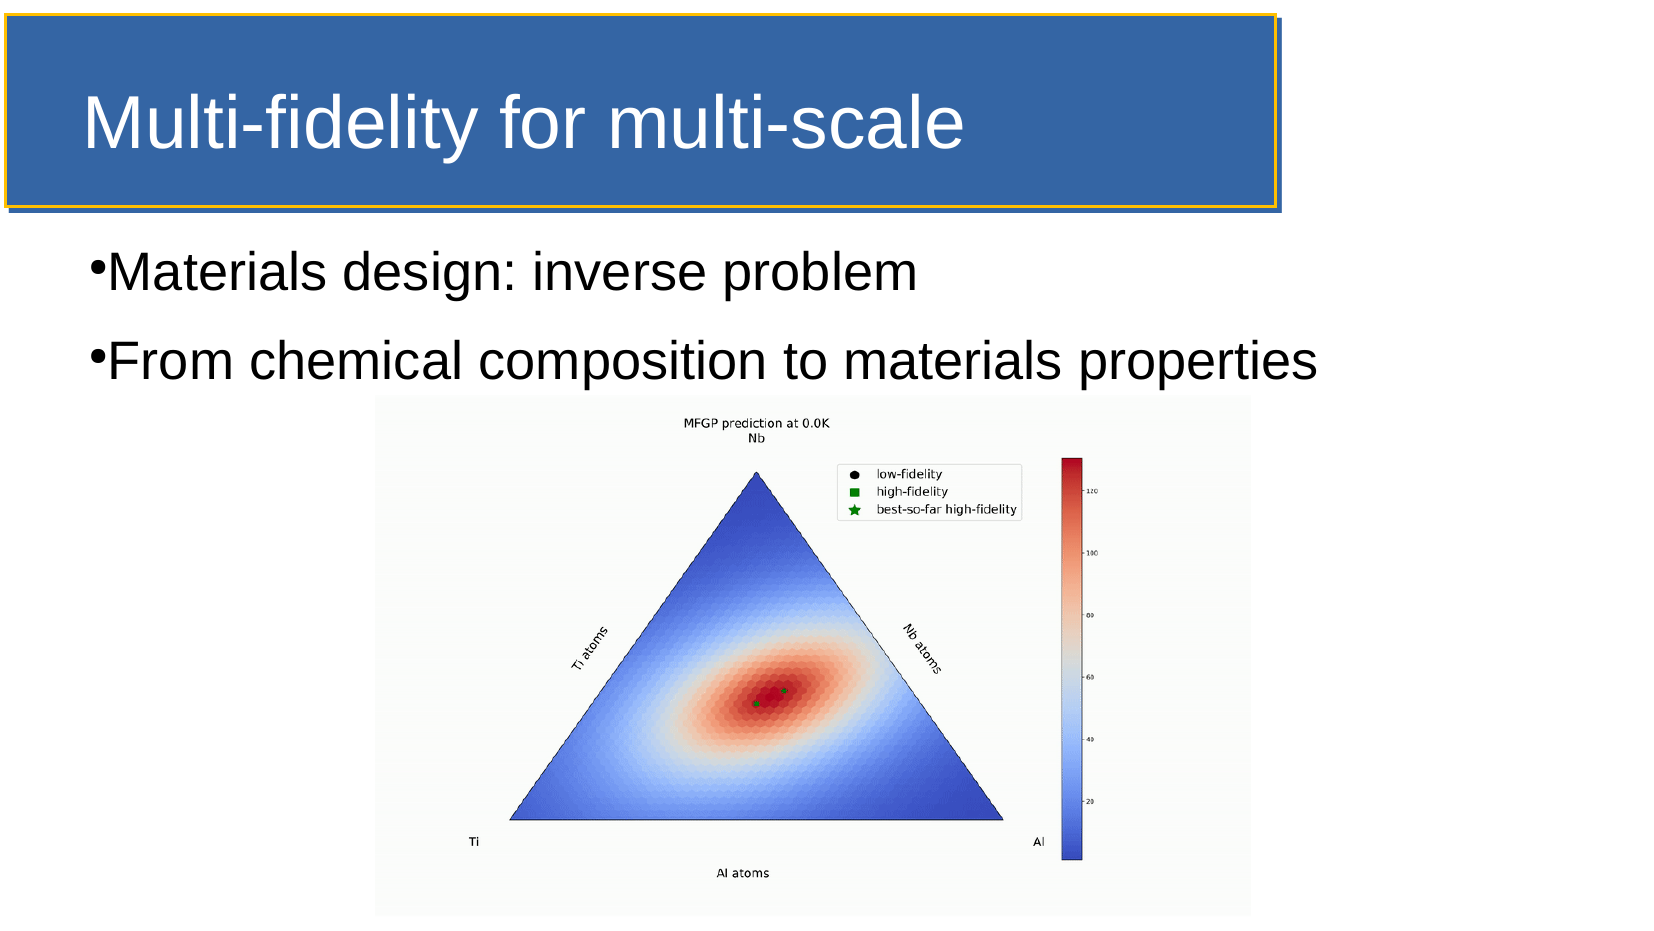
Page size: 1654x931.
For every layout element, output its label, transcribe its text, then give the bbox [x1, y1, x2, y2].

title Multi-fidelity for multi-scale [82, 44, 1235, 192]
picture [375, 395, 1251, 917]
list Materials design: inverse problem From chemical composition to materials properties [88, 236, 1565, 798]
